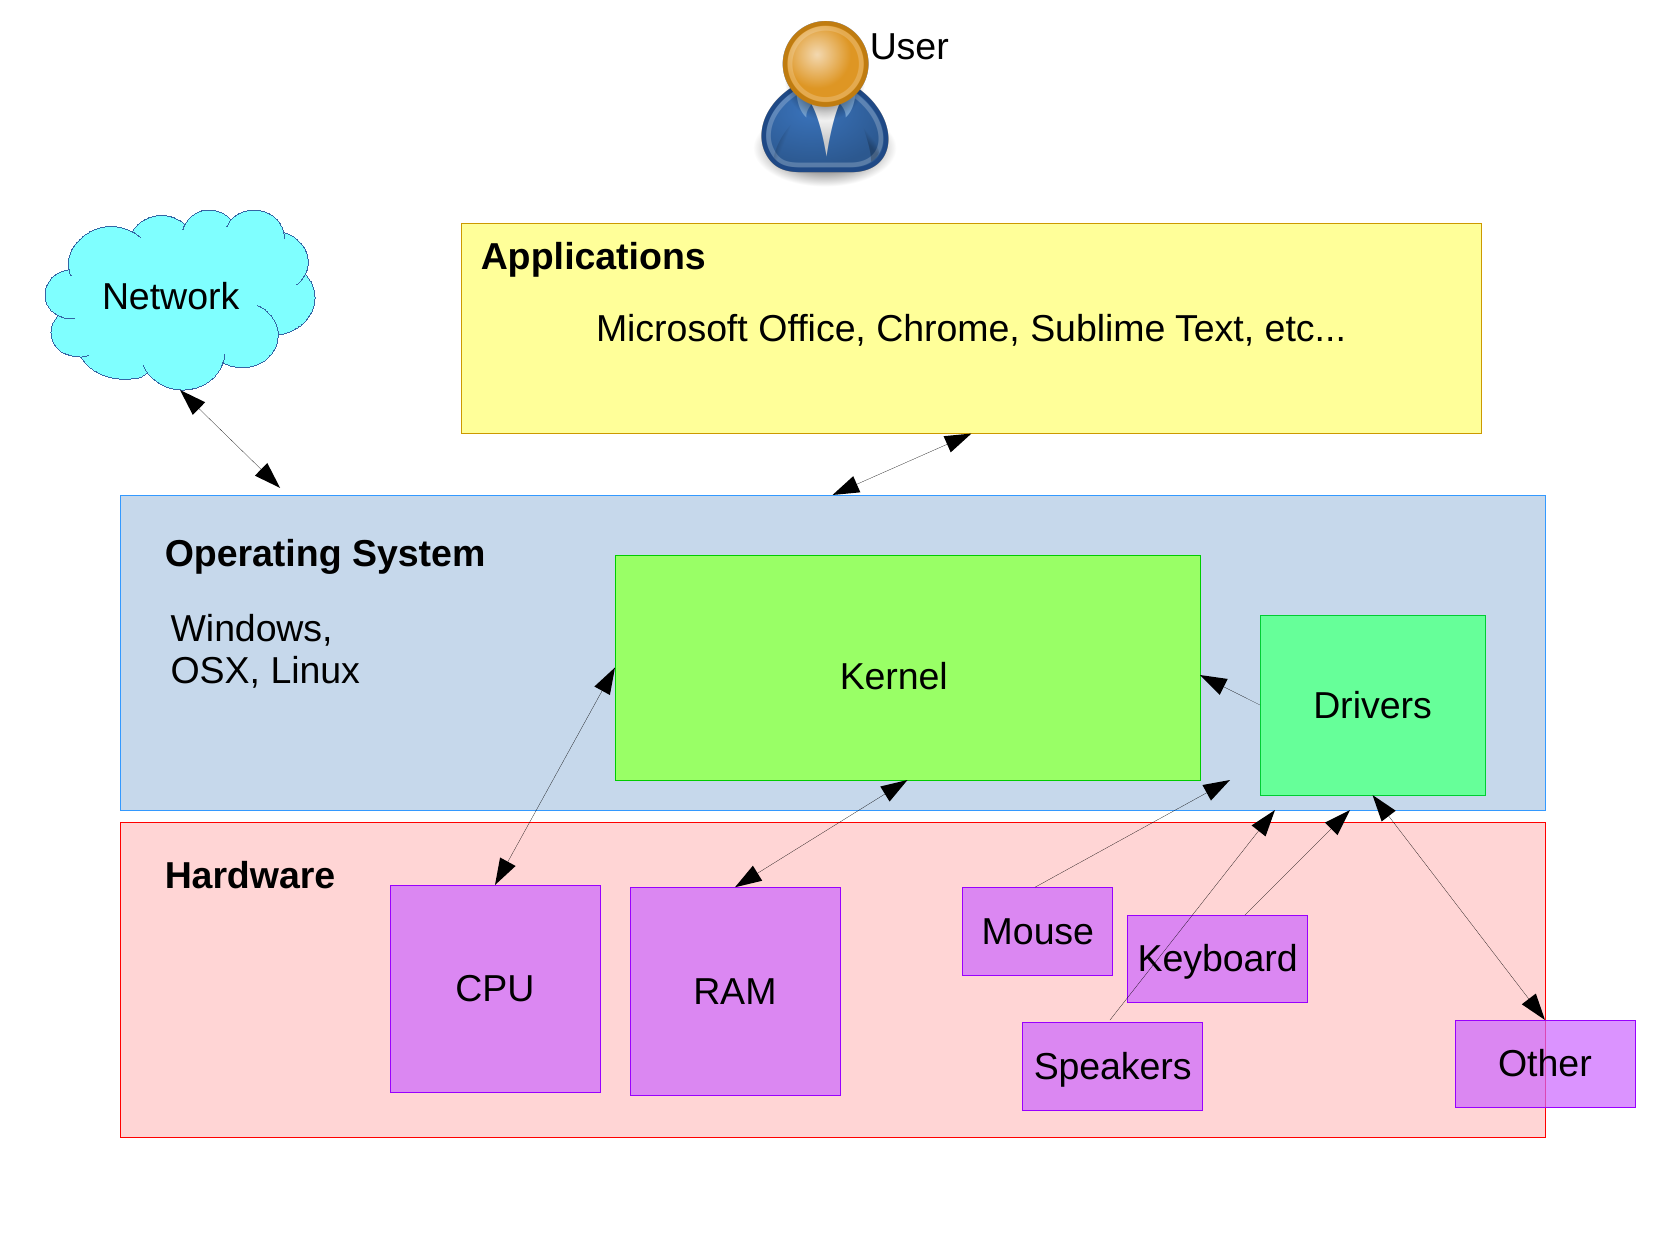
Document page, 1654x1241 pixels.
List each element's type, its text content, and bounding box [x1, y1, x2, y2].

text_box Applications [466, 228, 721, 286]
text_box CPU [390, 885, 601, 1093]
text_box Windows, OSX, Linux [155, 600, 376, 699]
text_box Keyboard [1127, 915, 1191, 996]
text_box Microsoft Office, Chrome, Sublime Text, etc... [461, 223, 1482, 434]
text_box [120, 822, 1546, 1138]
text_box Speakers [1022, 1022, 1203, 1111]
text_box [1194, 822, 1330, 915]
text_box [1395, 822, 1546, 1020]
picture [734, 13, 916, 196]
text_box Drivers [1260, 615, 1486, 796]
text_box Hardware [150, 846, 351, 904]
text_box Network [45, 210, 316, 391]
text_box User [855, 18, 964, 76]
text_box Other [1455, 1020, 1636, 1108]
text_box RAM [630, 887, 841, 1096]
text_box Kernel [825, 648, 963, 706]
text_box [120, 495, 1546, 811]
text_box Operating System [150, 524, 501, 582]
text_box Mouse [962, 887, 1113, 976]
text_box Keyboard [1127, 915, 1308, 1003]
